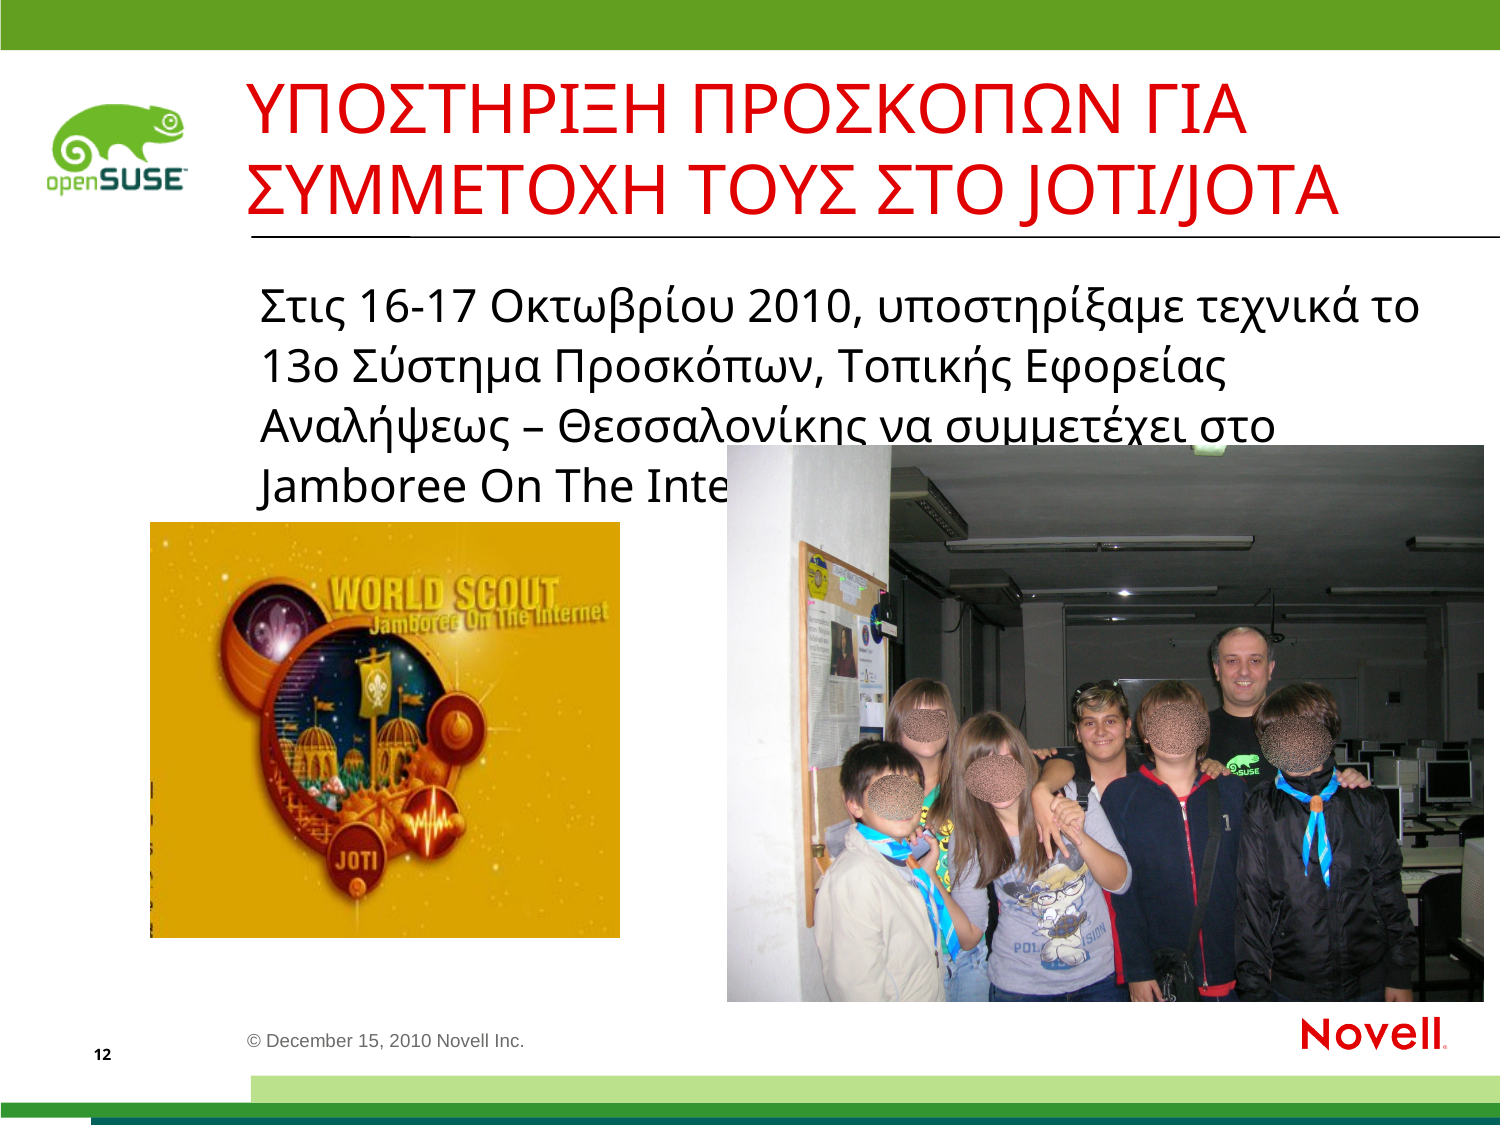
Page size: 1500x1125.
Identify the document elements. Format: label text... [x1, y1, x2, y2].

picture [727, 445, 1484, 1002]
list Στις 16-17 Οκτωβρίου 2010, υποστηρίξαμε τεχνικά το 13ο Σύστημα Προσκόπων, Τοπικής Εφορείας Αναλήψεως – Θεσσαλονίκης να συμμετέχει στο Jamboree On The Internet (JOTI). [245, 267, 1458, 1026]
picture [1295, 1026, 1453, 1056]
title ΥΠΟΣΤΗΡΙΞΗ ΠΡΟΣΚΟΠΩΝ ΓΙΑ ΣΥΜΜΕΤΟΧΗ ΤΟΥΣ ΣΤΟ JOTI/JOTA [246, 60, 1409, 239]
picture [47, 104, 188, 197]
picture [150, 522, 620, 938]
